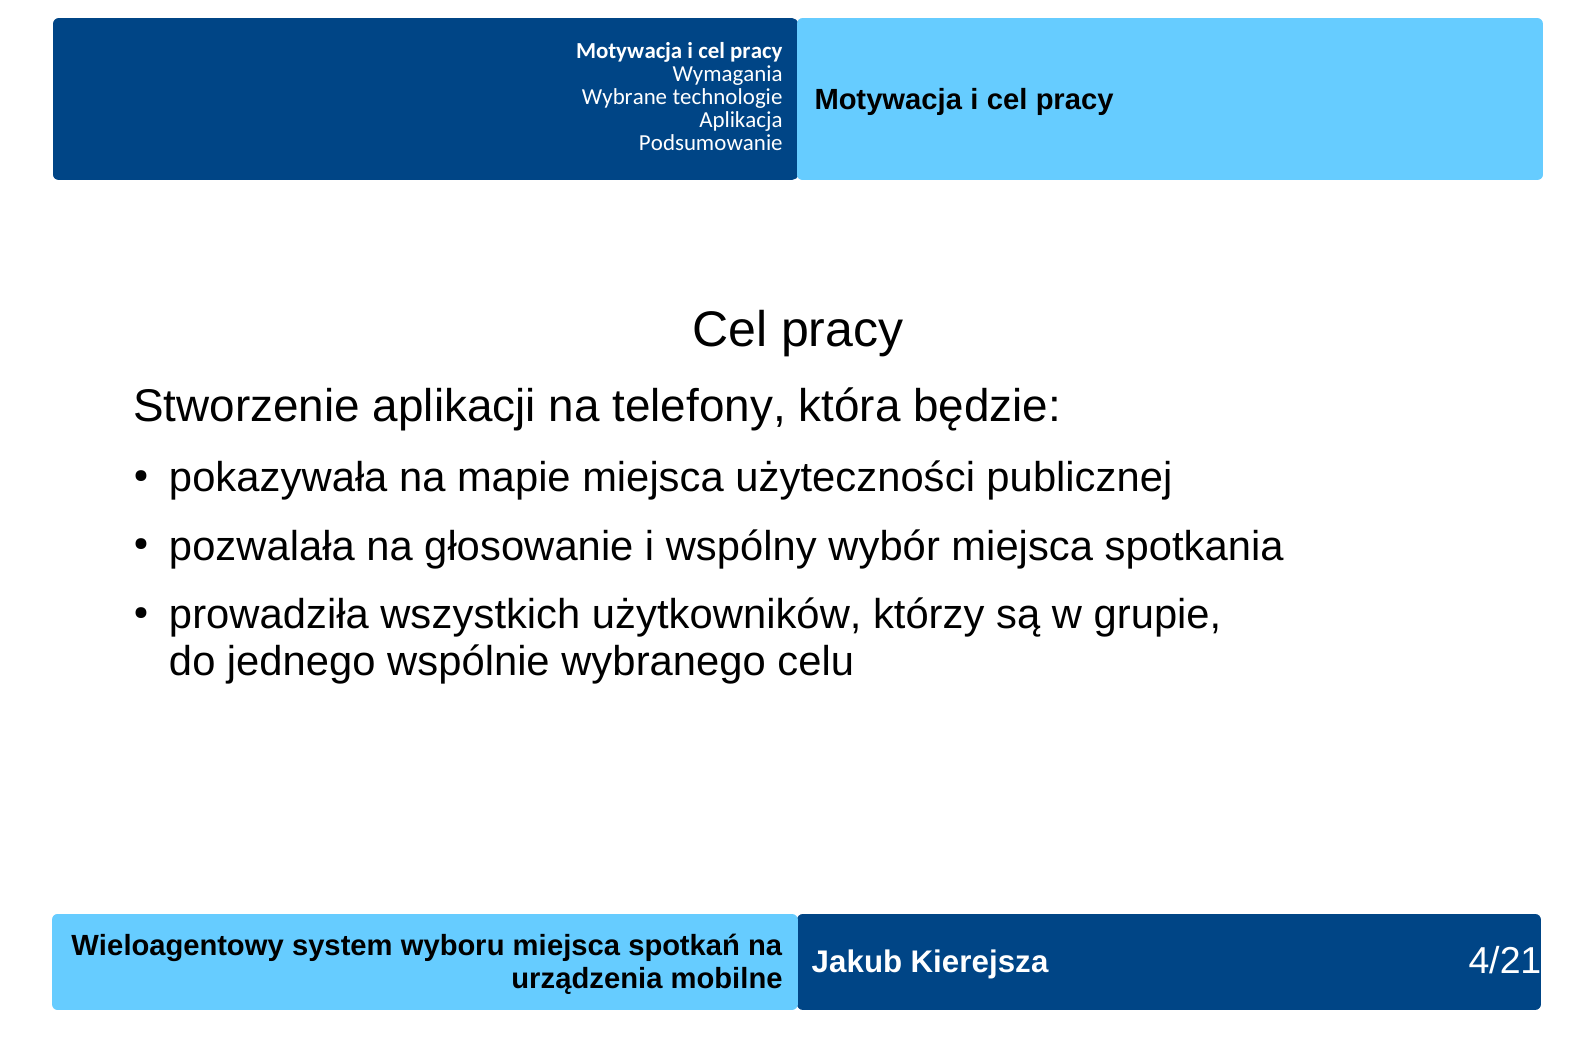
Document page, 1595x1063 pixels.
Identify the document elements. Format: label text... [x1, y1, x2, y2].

list Cel pracy Stworzenie aplikacji na telefony, która będzie: pokazywała na mapie miejsca użyteczności publicznej pozwalała na głosowanie i wspólny wybór miejsca spotkania prowadziła wszystkich użytkowników, którzy są w grupie, do jednego wspólnie wybranego celu [133, 223, 1463, 846]
title Wieloagentowy system wyboru miejsca spotkań na urządzenia mobilne [57, 919, 792, 1004]
text_box <number>/21 [1426, 931, 1556, 1031]
title Motywacja i cel pracy Wymagania Wybrane technologie Aplikacja Podsumowanie [59, 23, 792, 175]
title Motywacja i cel pracy [802, 23, 1537, 175]
title Jakub Kierejsza [802, 919, 1536, 1004]
